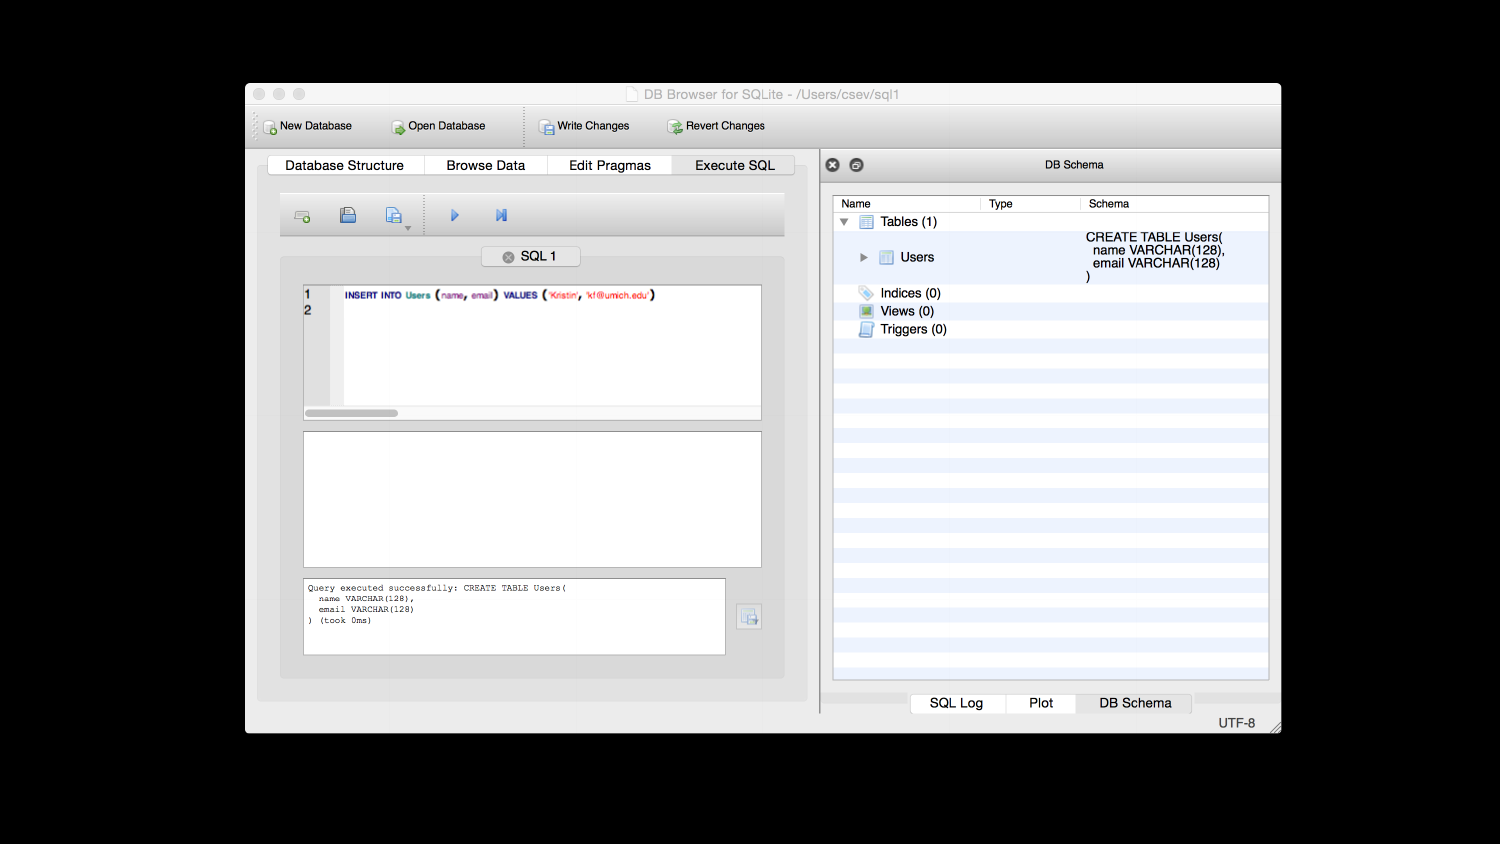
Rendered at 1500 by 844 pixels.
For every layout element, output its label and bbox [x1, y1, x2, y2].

picture [203, 49, 1323, 783]
